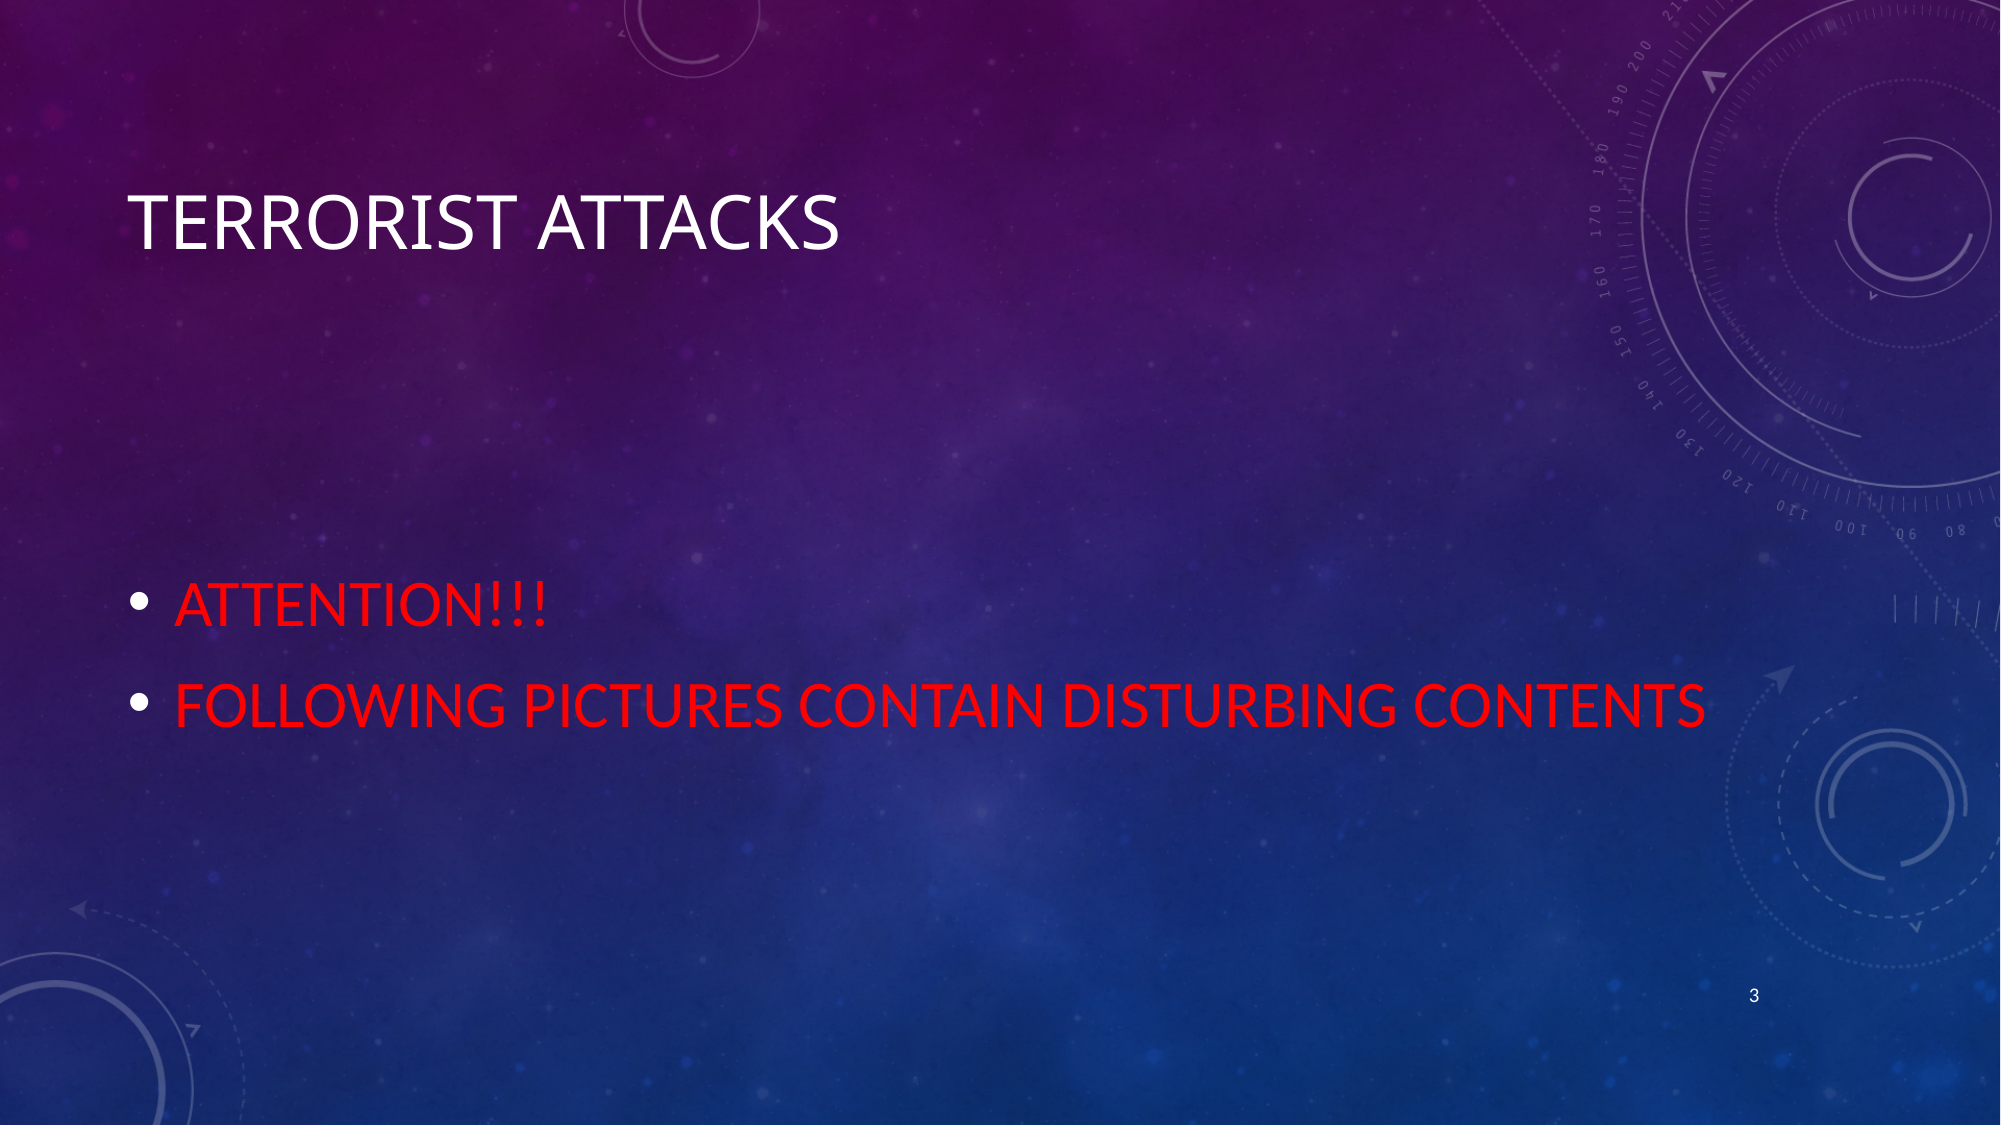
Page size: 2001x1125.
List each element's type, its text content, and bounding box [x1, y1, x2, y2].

title TERRORIST ATTACKS [112, 99, 1775, 339]
picture [0, 0, 2001, 1125]
list ATTENTION!!! FOLLOWING PICTURES CONTAIN DISTURBING CONTENTS [112, 351, 1775, 950]
